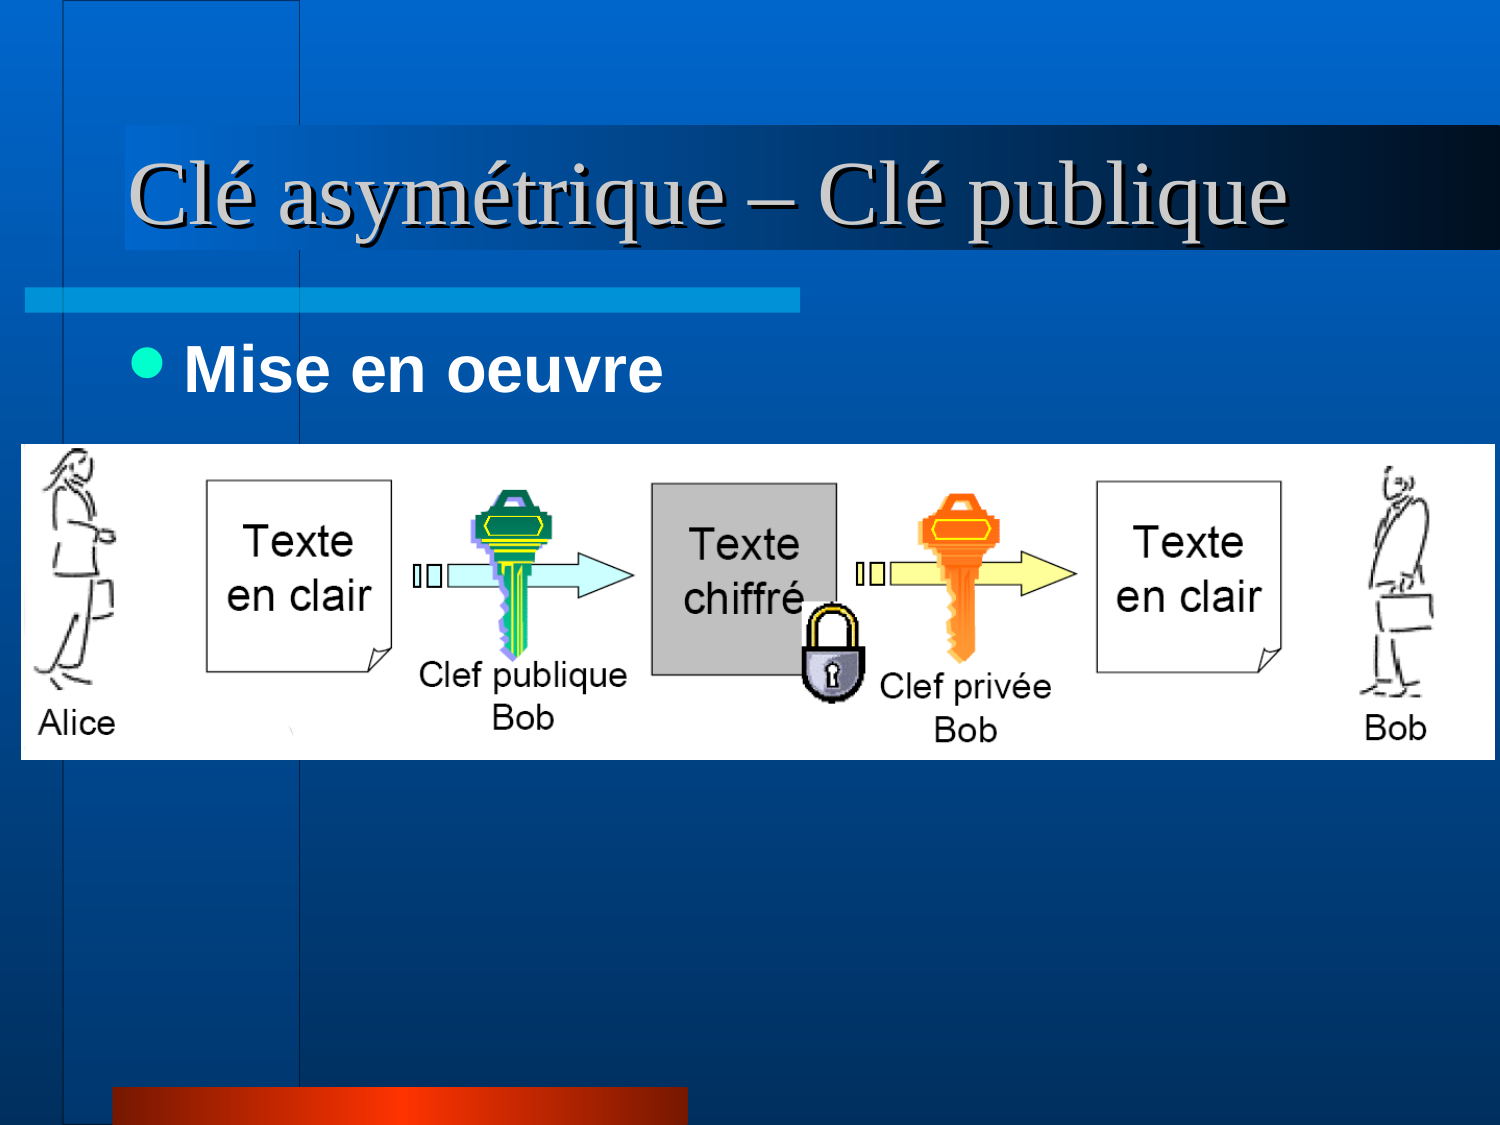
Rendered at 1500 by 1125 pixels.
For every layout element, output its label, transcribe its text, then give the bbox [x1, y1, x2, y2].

list Mise en oeuvre [112, 324, 1388, 444]
title Clé asymétrique – Clé publique [112, 99, 1388, 288]
picture [21, 444, 1495, 760]
list Mise en oeuvre [112, 760, 1388, 1001]
